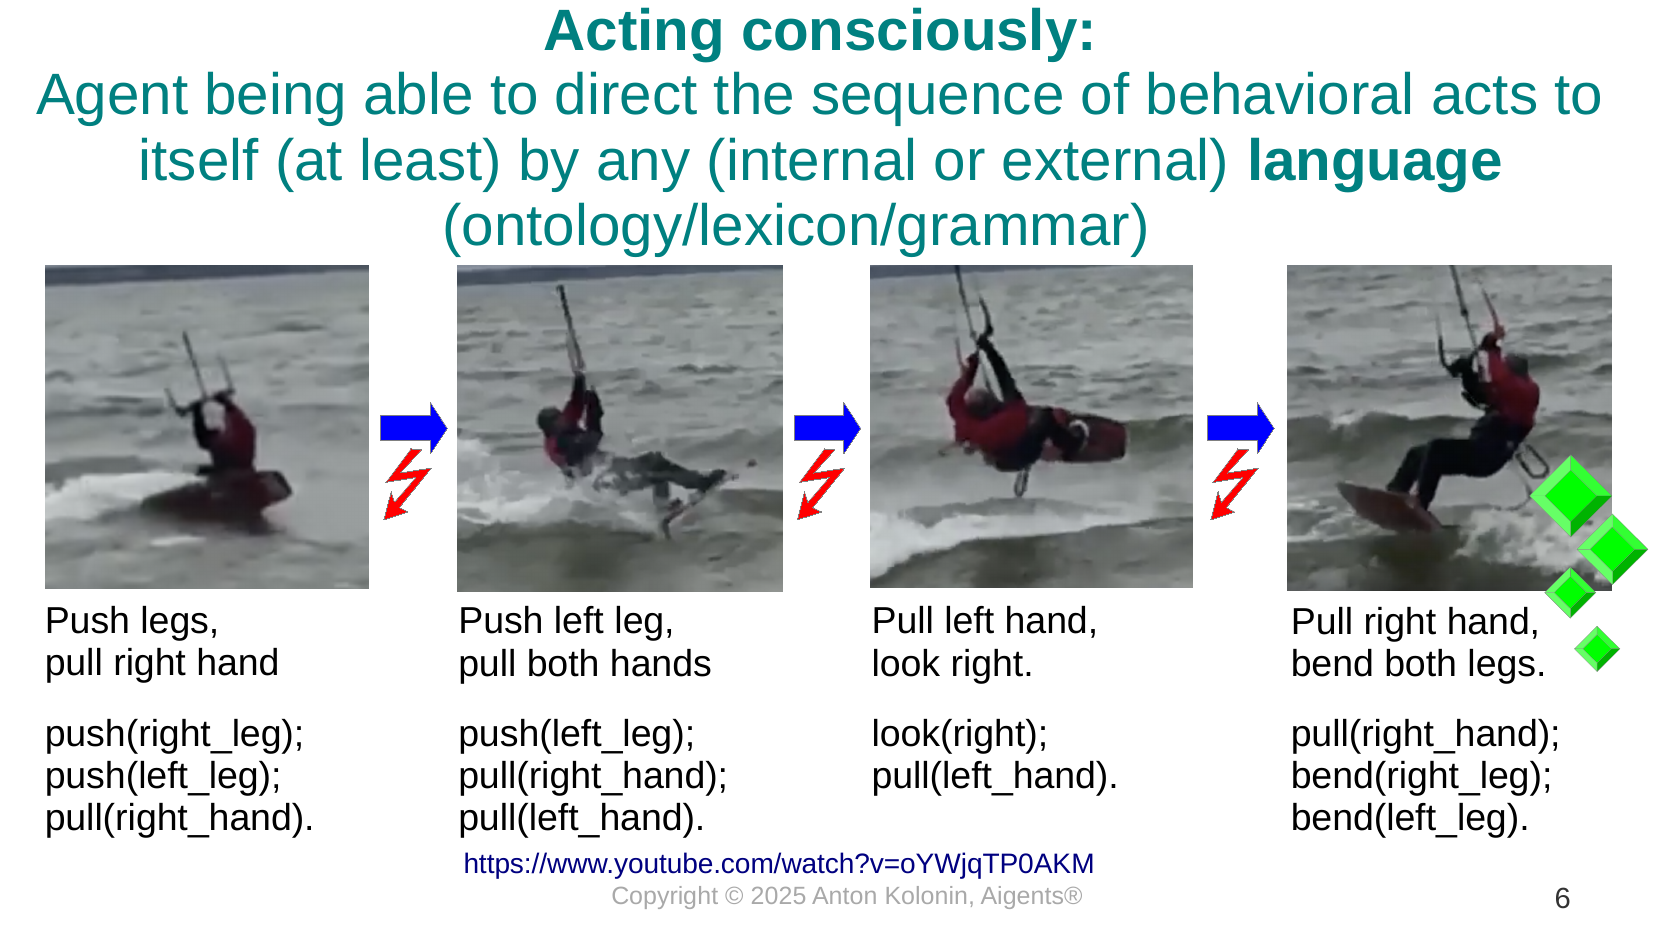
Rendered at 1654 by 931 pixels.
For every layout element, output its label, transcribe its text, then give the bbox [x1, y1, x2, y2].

picture [1287, 265, 1652, 621]
text_box pull(right_hand); bend(right_leg); bend(left_leg). [1276, 704, 1588, 846]
text_box Push left leg, pull both hands [443, 592, 728, 692]
text_box [797, 448, 845, 520]
text_box https://www.youtube.com/watch?v=oYWjqTP0AKM [448, 840, 1325, 887]
text_box Pull left hand, look right. [856, 592, 1125, 692]
picture [870, 265, 1193, 588]
text_box [383, 448, 432, 520]
text_box Pull right hand, bend both legs. [1276, 592, 1573, 692]
text_box [1210, 448, 1259, 520]
text_box push(left_leg); pull(right_hand); pull(left_hand). [443, 704, 745, 846]
text_box [380, 402, 448, 454]
text_box Push legs, pull right hand [30, 592, 296, 692]
text_box look(right); pull(left_hand). [856, 704, 1135, 804]
text_box Acting consciously: Agent being able to direct the sequence of behavioral acts to itself (at least) by any (internal or external) language (ontology/lexicon/grammar) [0, 0, 1630, 293]
picture [45, 265, 369, 589]
text_box [794, 402, 861, 454]
text_box [1207, 402, 1275, 454]
picture [1574, 626, 1623, 674]
text_box push(right_leg); push(left_leg); pull(right_hand). [30, 704, 331, 846]
picture [457, 265, 783, 592]
